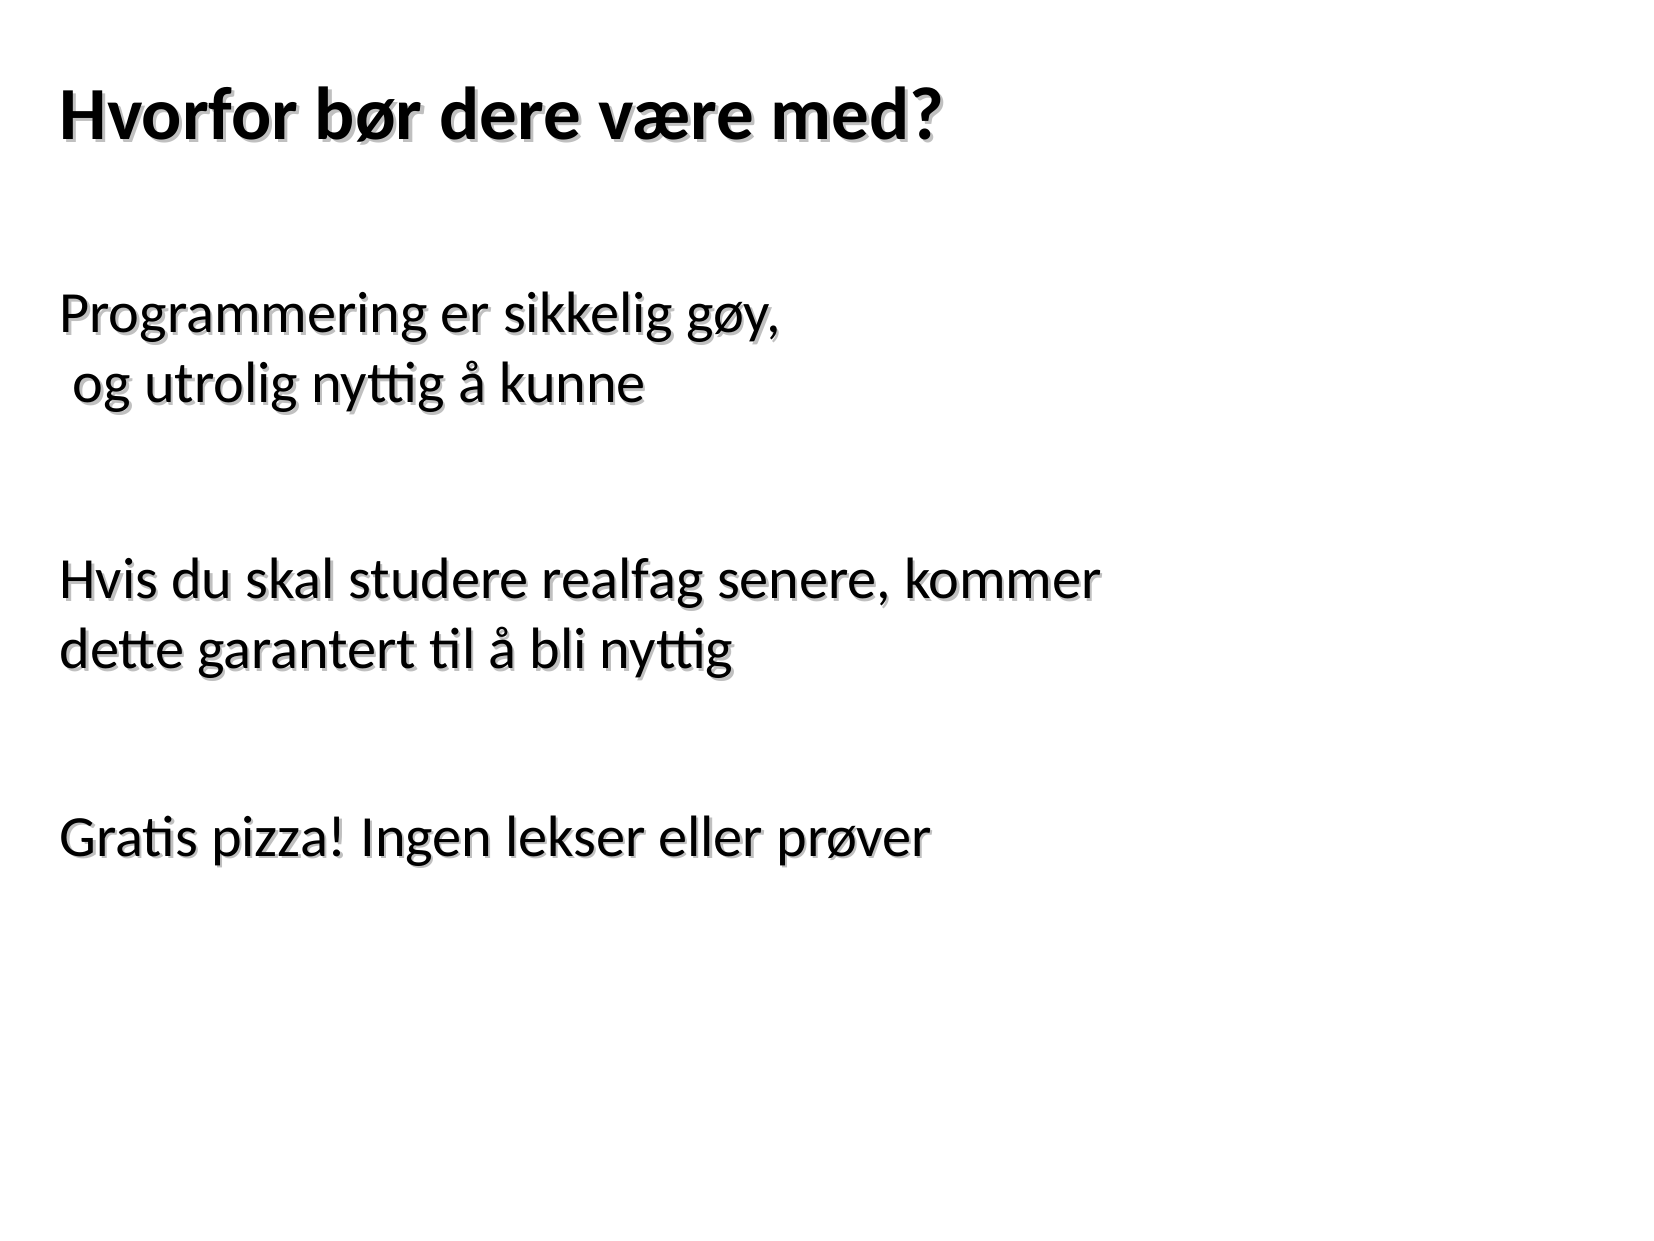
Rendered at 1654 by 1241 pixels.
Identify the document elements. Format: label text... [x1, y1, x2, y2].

text_box Hvorfor bør dere være med? [44, 56, 1653, 285]
text_box Programmering er sikkelig gøy, og utrolig nyttig å kunne [44, 266, 1575, 495]
text_box Gratis pizza! Ingen lekser eller prøver [45, 790, 1576, 1019]
text_box Hvis du skal studere realfag senere, kommer dette garantert til å bli nyttig [45, 533, 1576, 762]
